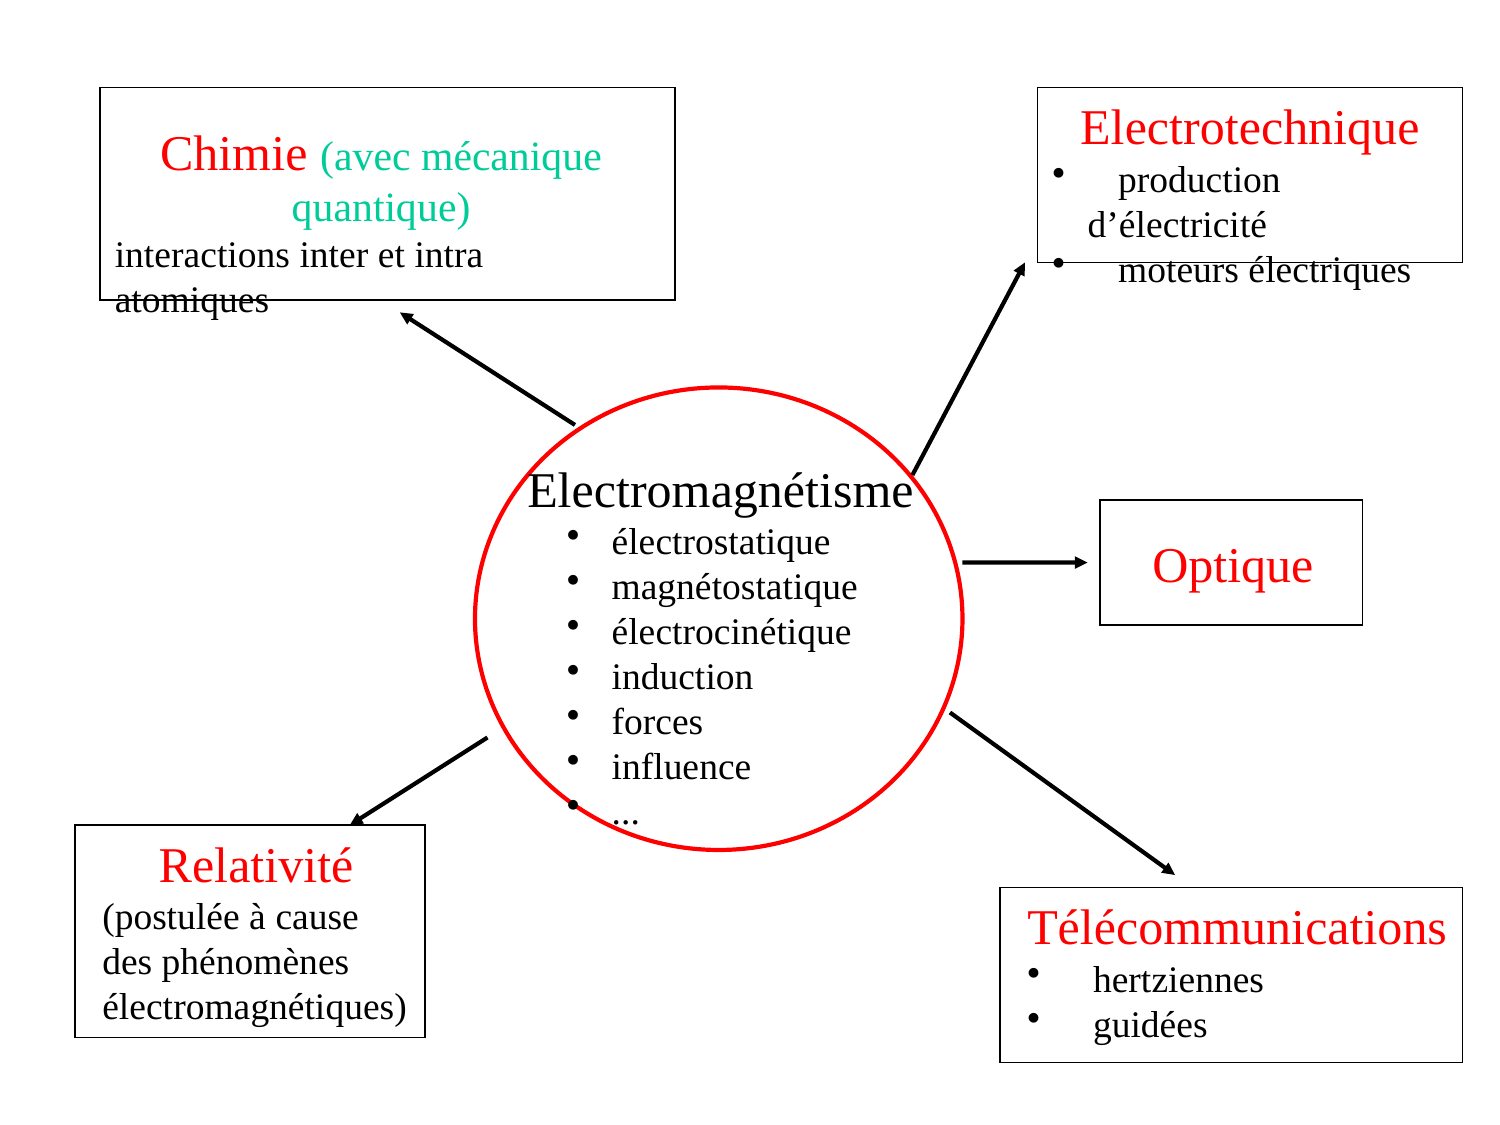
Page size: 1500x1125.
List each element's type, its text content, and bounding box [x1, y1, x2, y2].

text_box Relativité (postulée à cause des phénomènes électromagnétiques) [87, 826, 424, 1035]
text_box Optique [1137, 524, 1350, 600]
text_box Electrotechnique production d’électricité moteurs électriques [1037, 263, 1463, 298]
text_box Chimie (avec mécanique quantique) interactions inter et intra atomiques [101, 112, 663, 299]
text_box Electrotechnique production d’électricité moteurs électriques [1038, 88, 1462, 262]
text_box Electromagnétisme électrostatique magnétostatique électrocinétique induction forces influence ... [512, 449, 938, 840]
text_box Télécommunications hertziennes guidées [1012, 888, 1462, 1053]
text_box Chimie (avec mécanique quantique) interactions inter et intra atomiques [99, 301, 663, 328]
